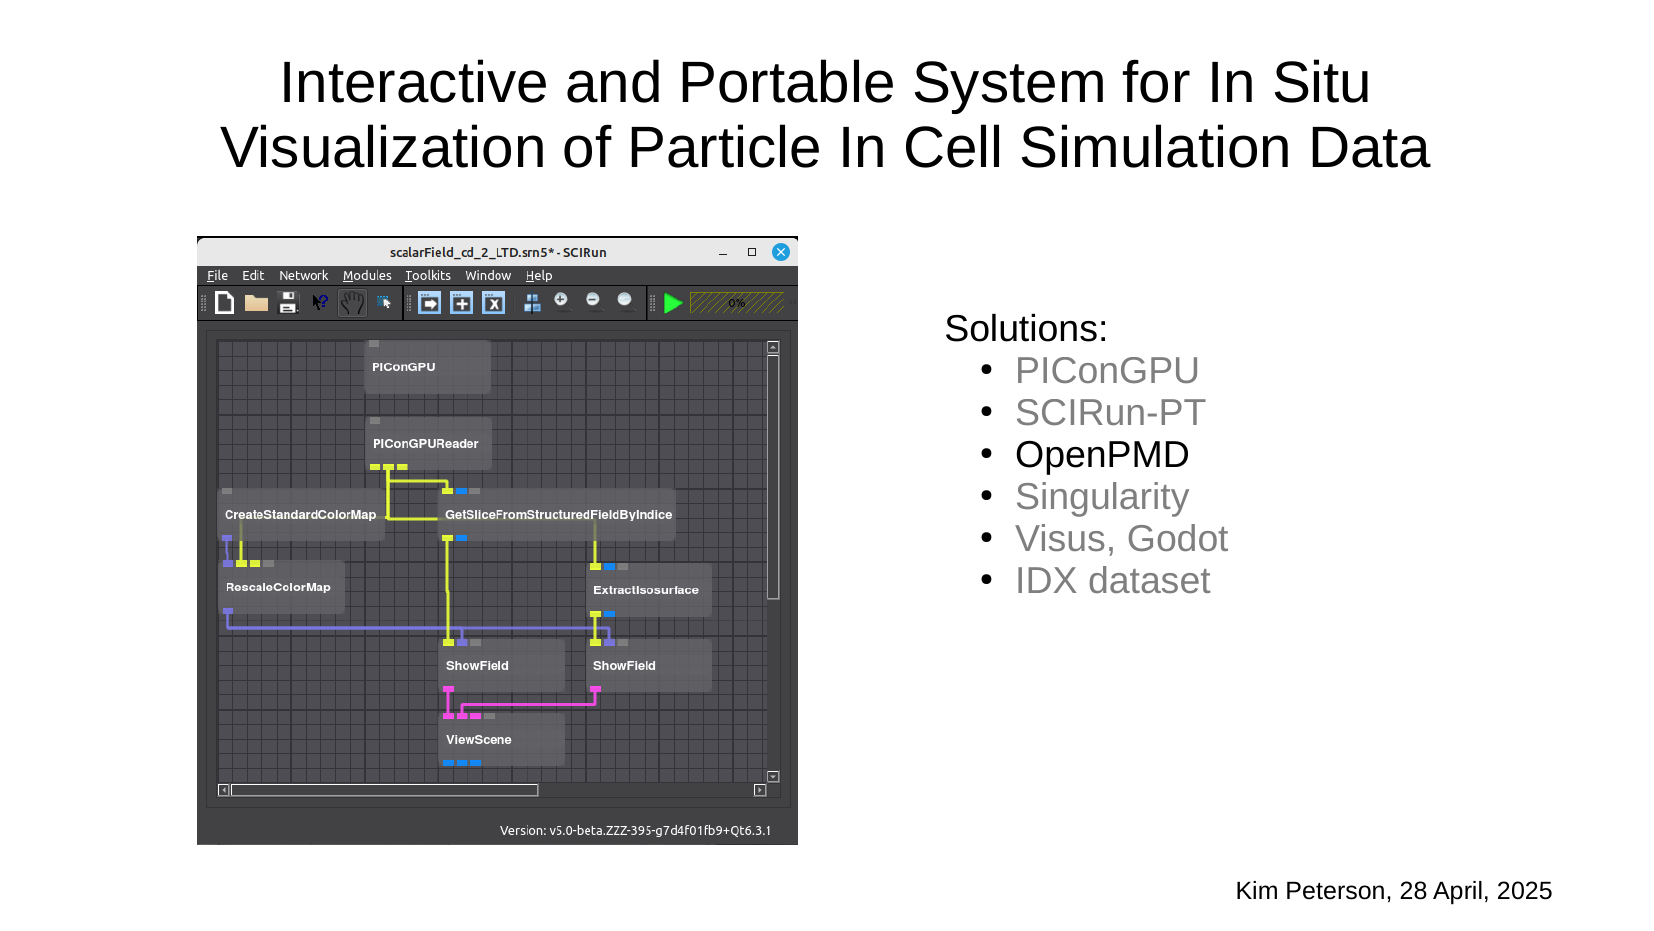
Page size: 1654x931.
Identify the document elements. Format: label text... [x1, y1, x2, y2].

title Interactive and Portable System for In Situ Visualization of Particle In Cell Simulation Data [82, 37, 1571, 193]
picture [197, 236, 798, 845]
text_box Solutions: PIConGPU SCIRun-PT OpenPMD Singularity Visus, Godot IDX dataset [929, 300, 1536, 609]
text_box Kim Peterson, 28 April, 2025 [1220, 868, 1598, 918]
